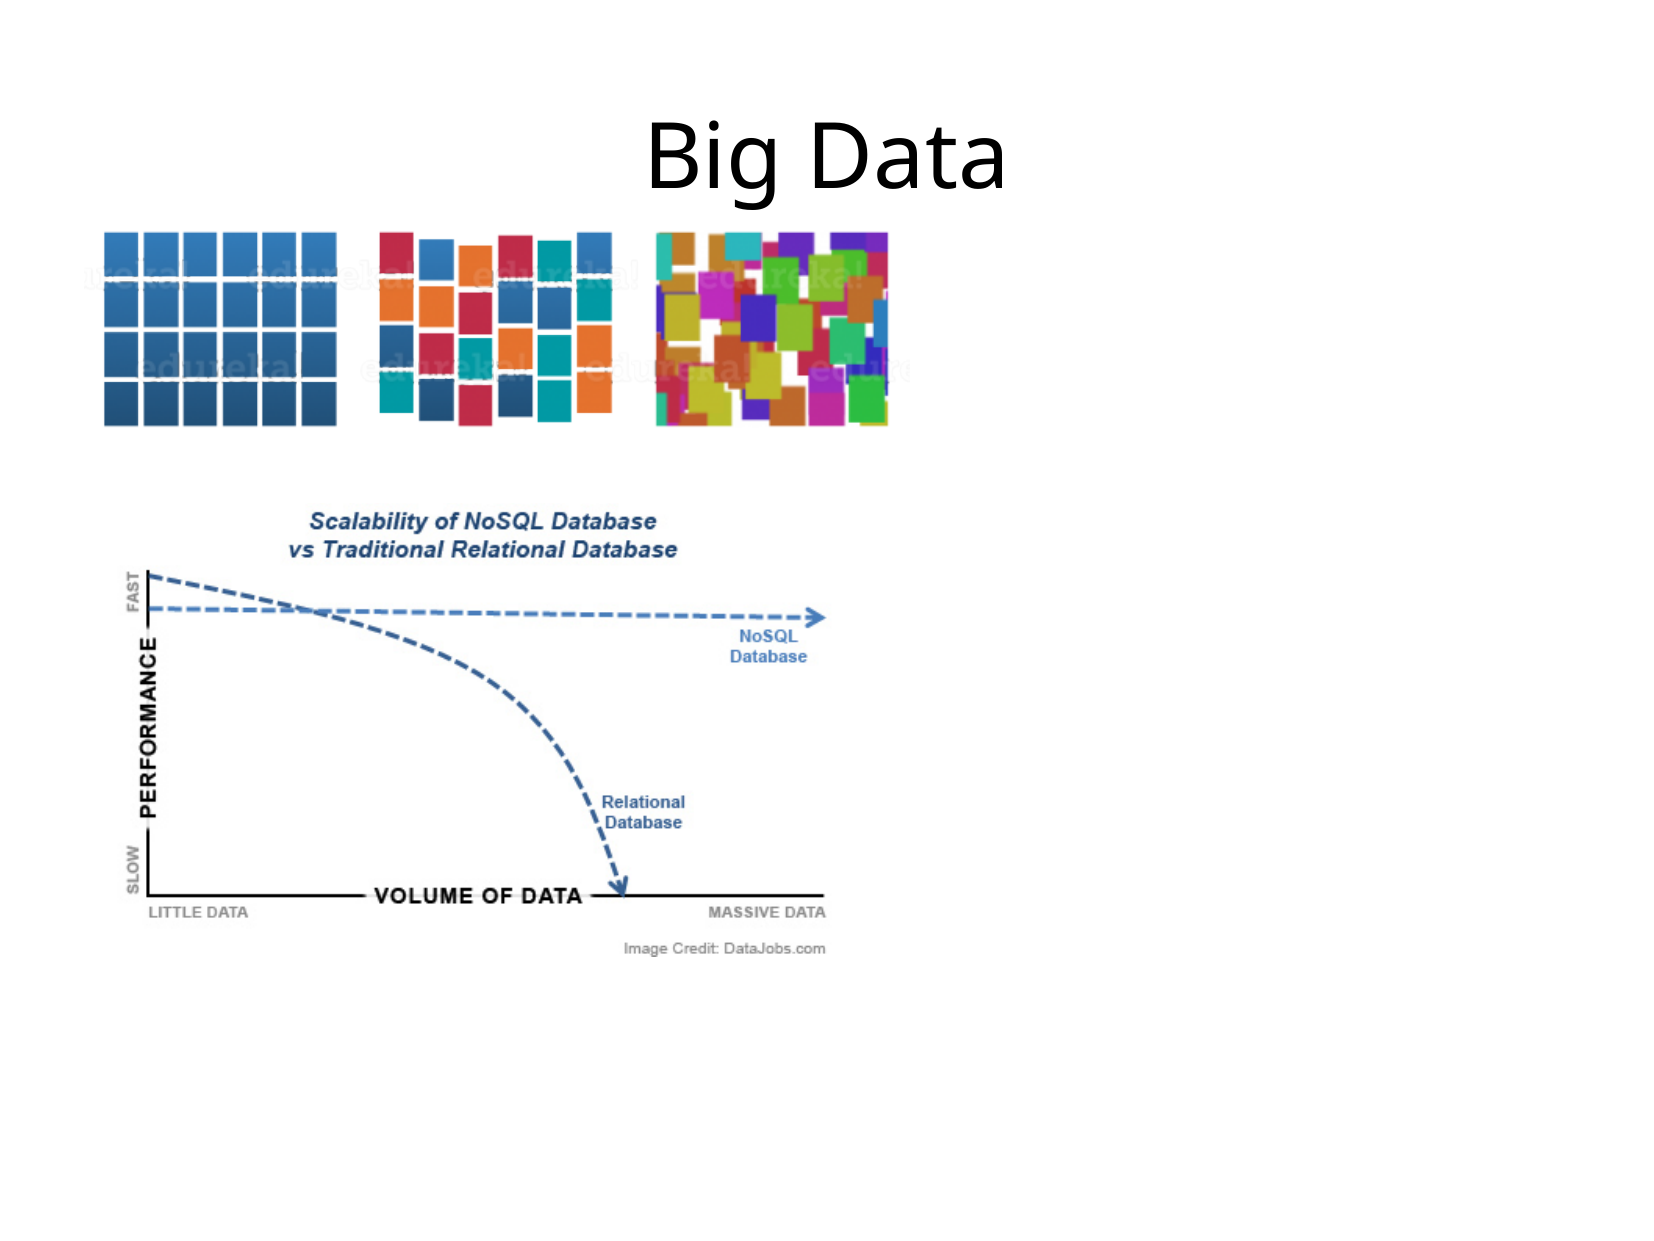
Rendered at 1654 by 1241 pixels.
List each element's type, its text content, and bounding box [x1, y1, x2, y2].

picture [84, 222, 910, 438]
picture [106, 503, 847, 957]
title Big Data [82, 49, 1571, 257]
